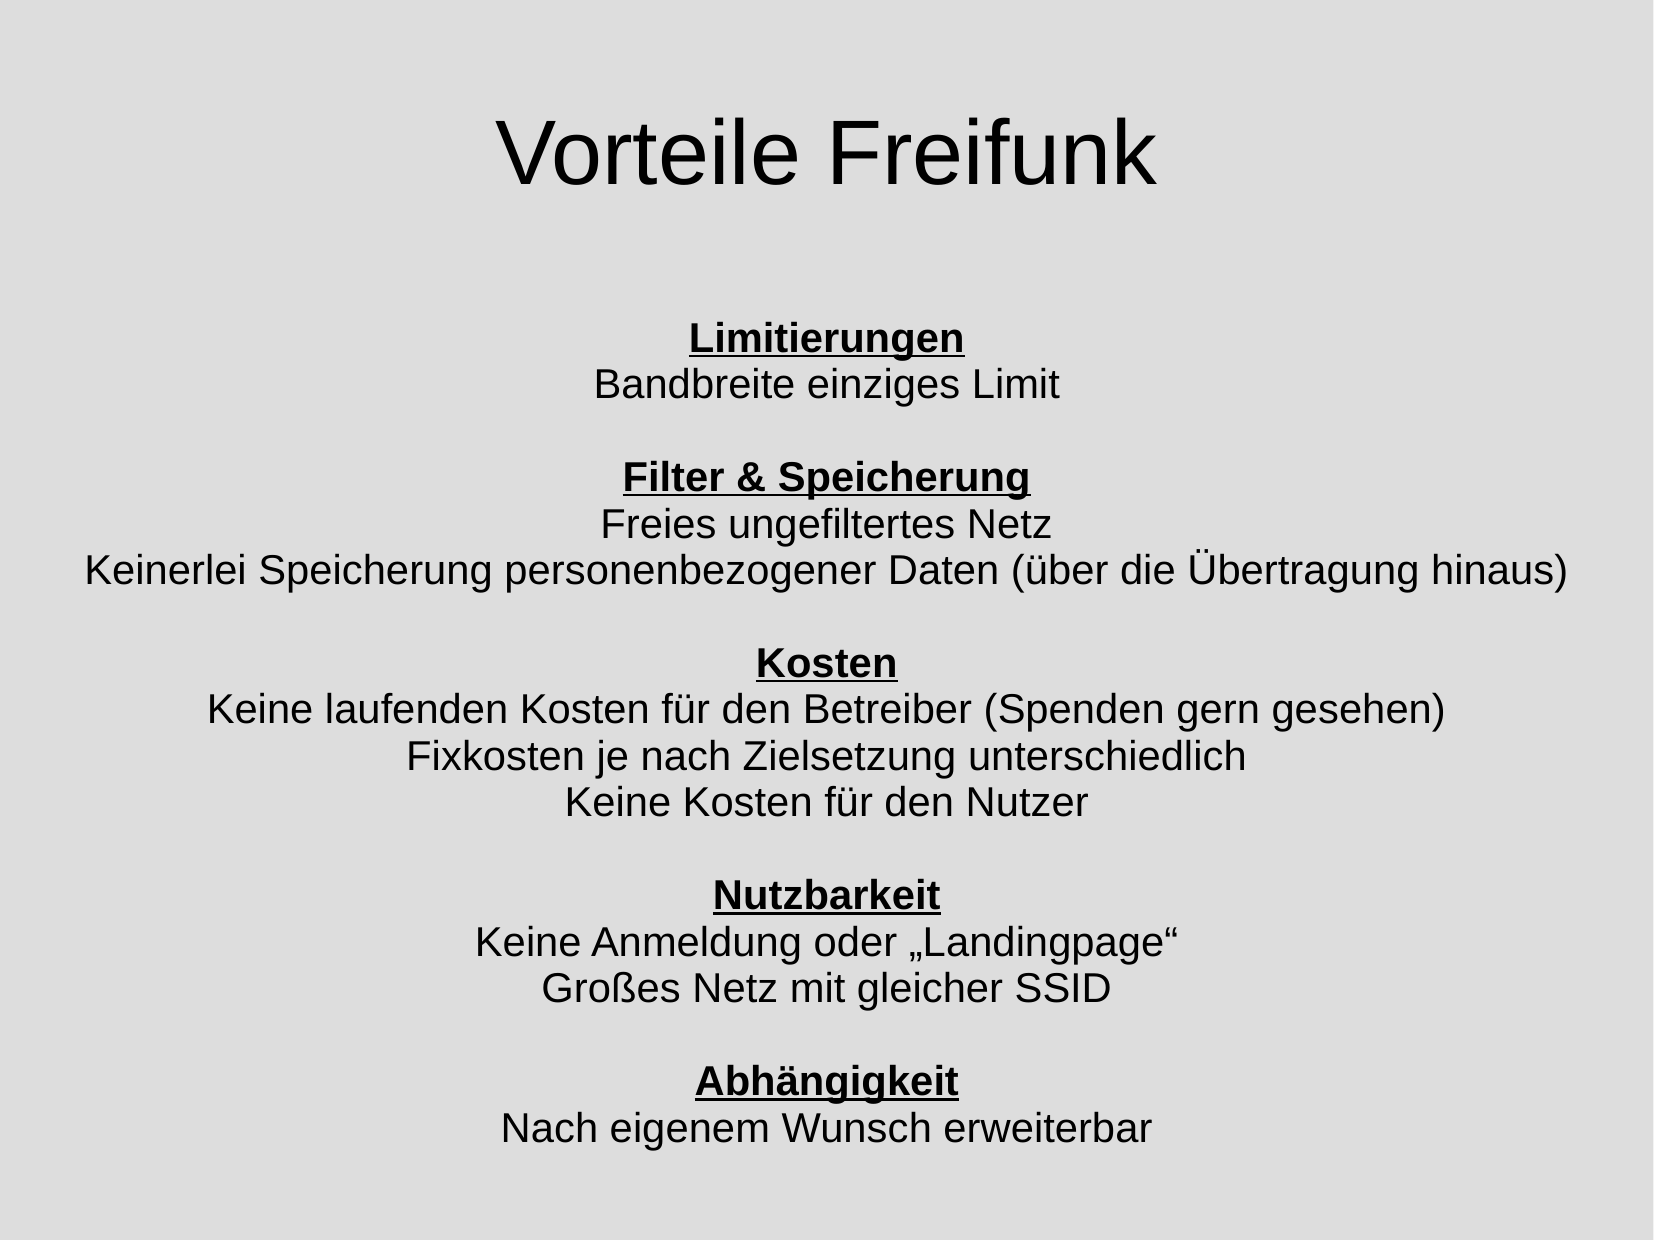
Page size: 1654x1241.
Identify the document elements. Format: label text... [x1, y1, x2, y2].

text_box Limitierungen Bandbreite einziges Limit Filter & Speicherung Freies ungefiltertes Netz Keinerlei Speicherung personenbezogener Daten (über die Übertragung hinaus) Kosten Keine laufenden Kosten für den Betreiber (Spenden gern gesehen) Fixkosten je nach Zielsetzung unterschiedlich Keine Kosten für den Nutzer Nutzbarkeit Keine Anmeldung oder „Landingpage“ Großes Netz mit gleicher SSID Abhängigkeit Nach eigenem Wunsch erweiterbar [0, 307, 1654, 1241]
title Vorteile Freifunk [82, 49, 1571, 257]
